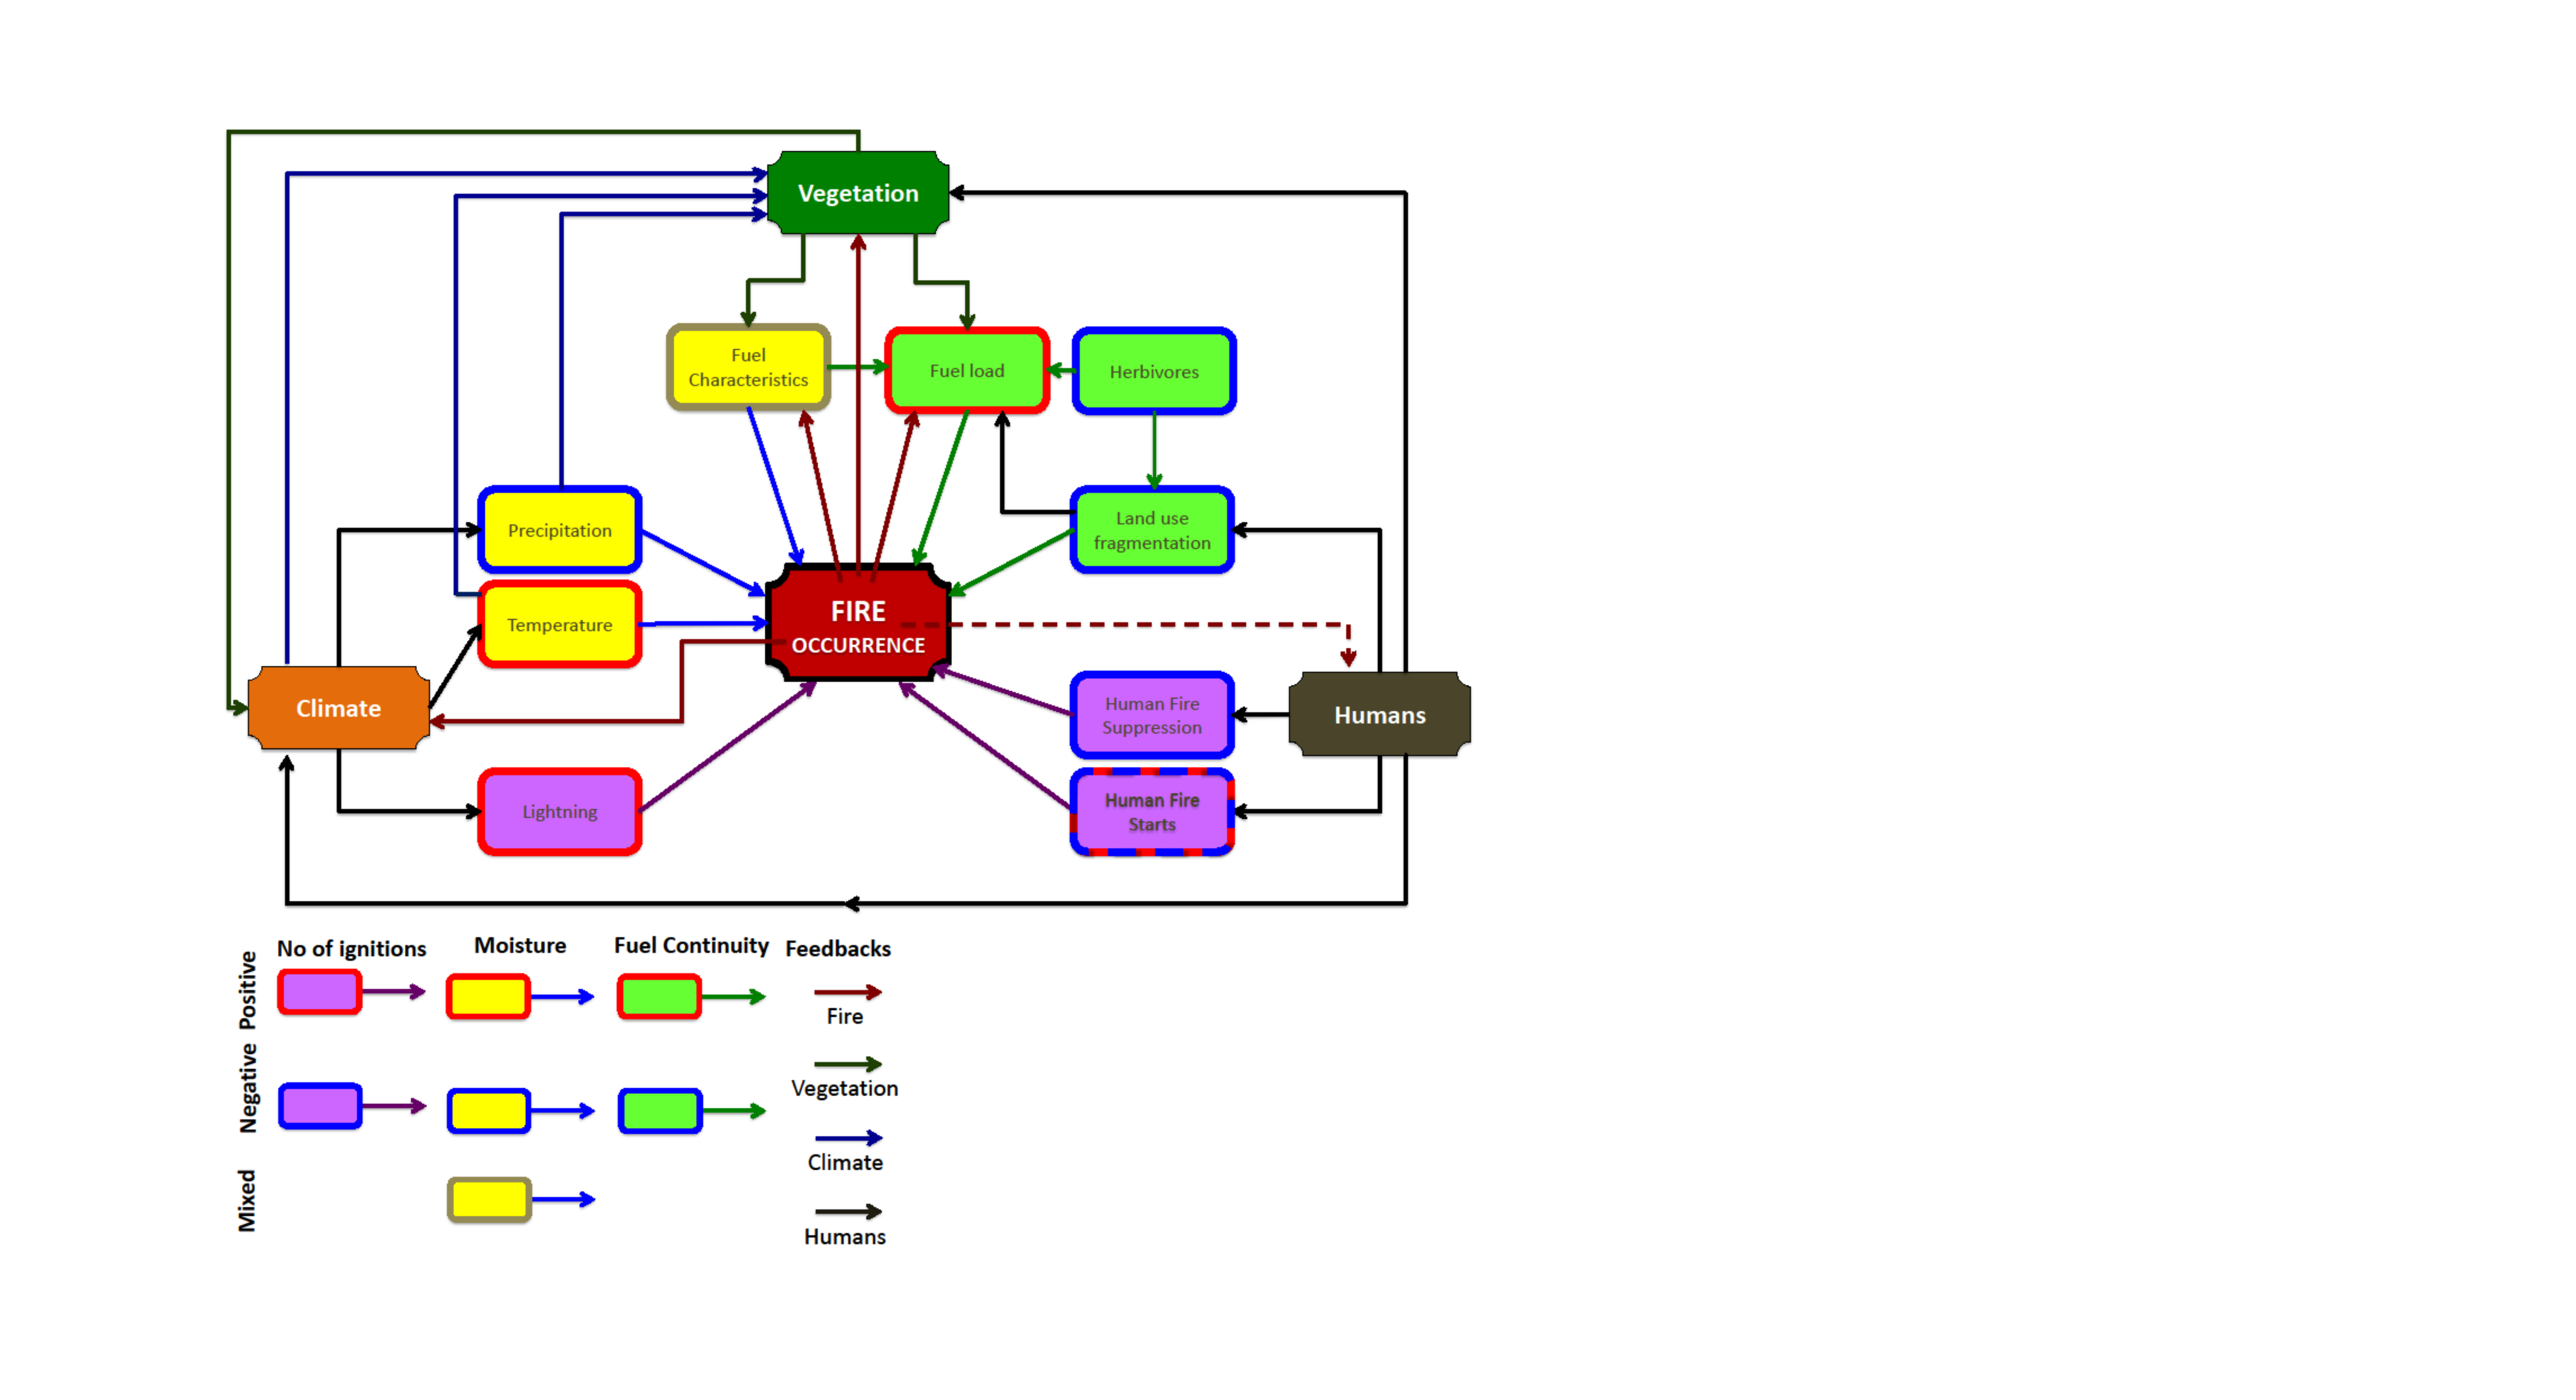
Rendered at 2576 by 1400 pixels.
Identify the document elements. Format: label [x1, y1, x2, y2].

chart [76, 102, 1670, 1377]
